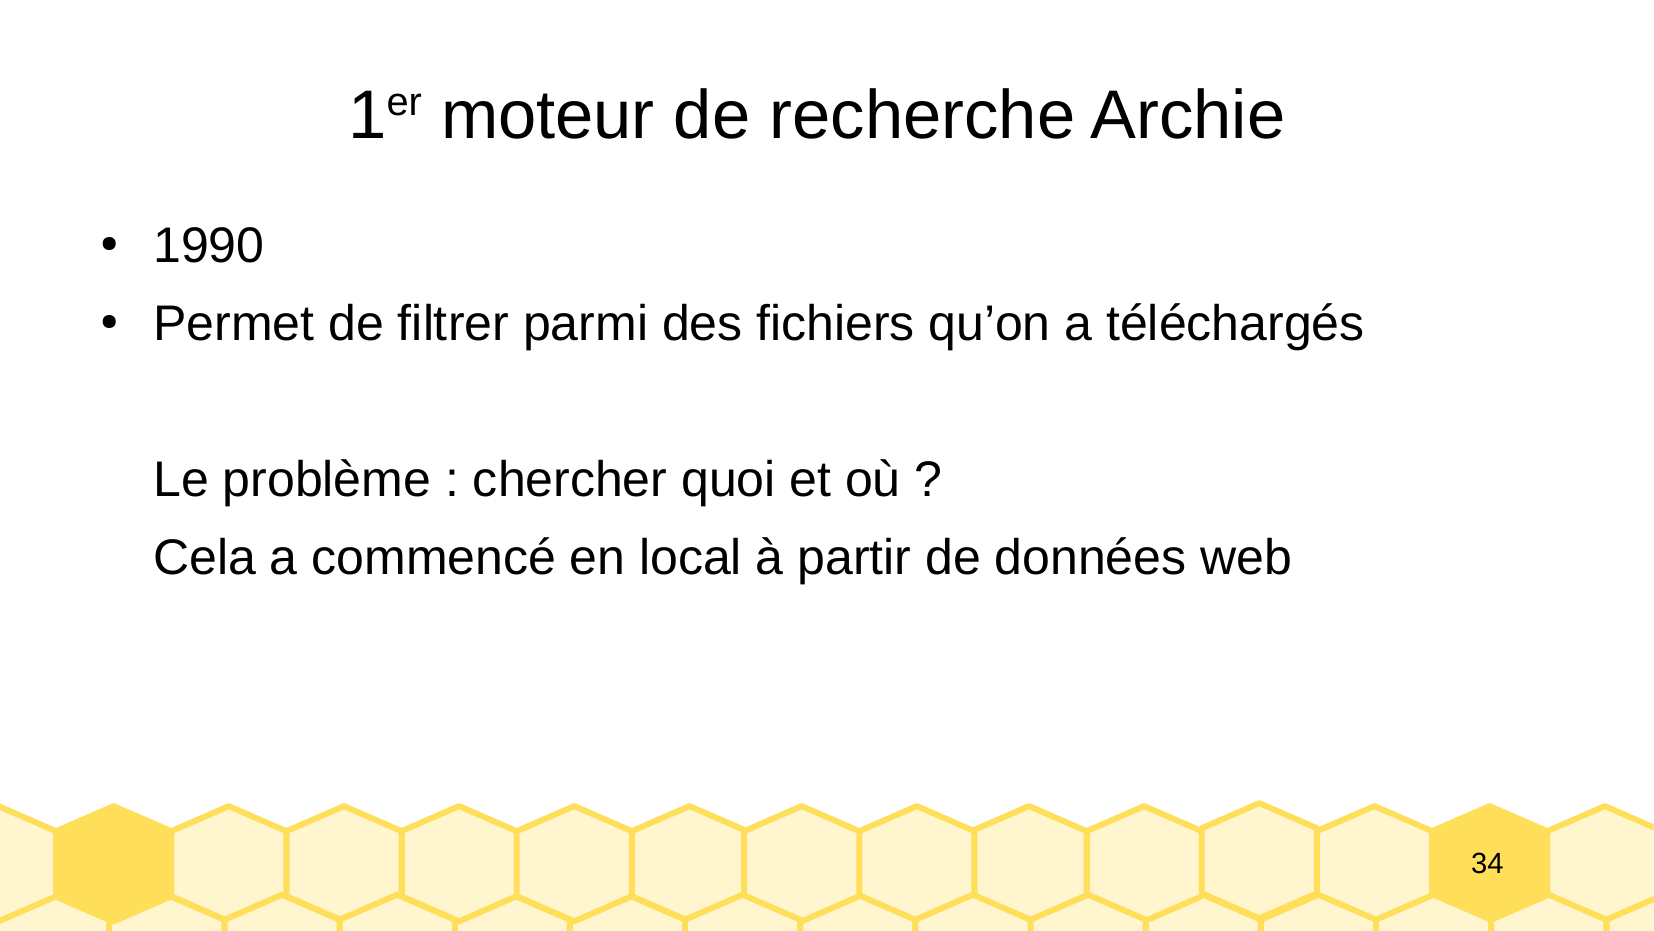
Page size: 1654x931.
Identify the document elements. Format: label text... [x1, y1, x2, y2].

list 1990 Permet de filtrer parmi des fichiers qu’on a téléchargés Le problème : chercher quoi et où ? Cela a commencé en local à partir de données web [82, 217, 1571, 758]
title 1er moteur de recherche Archie [82, 37, 1571, 193]
